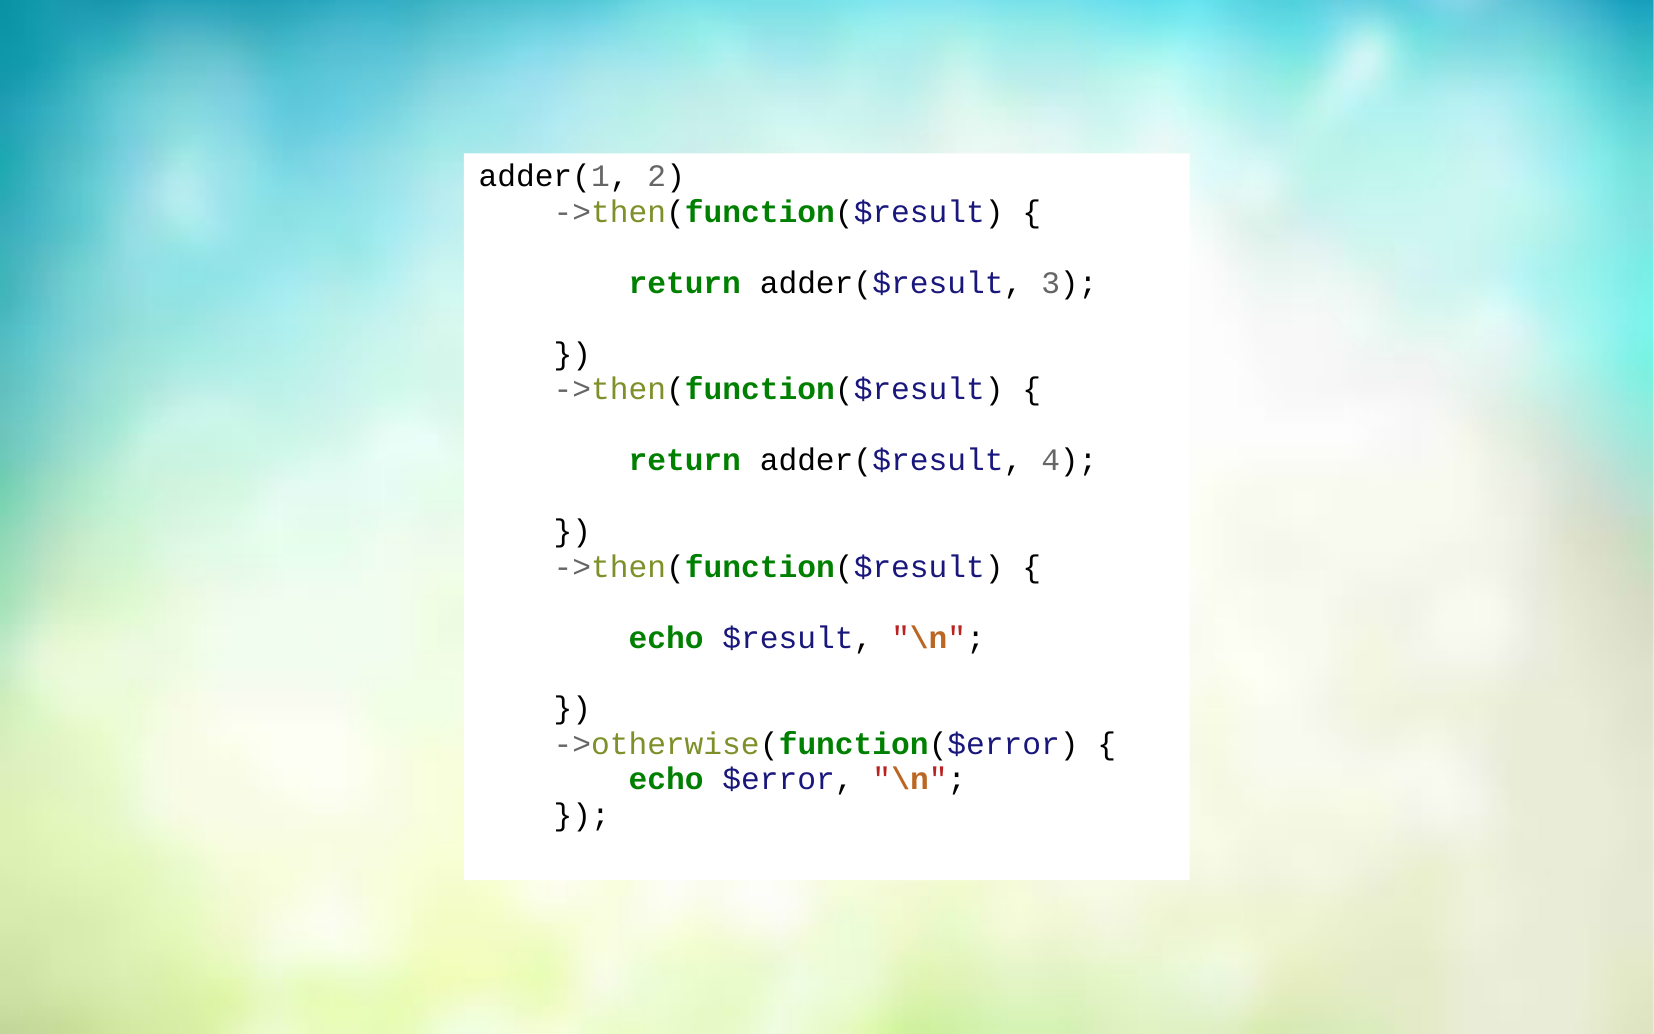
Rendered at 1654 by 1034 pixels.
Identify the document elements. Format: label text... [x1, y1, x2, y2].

picture [0, 0, 1654, 1034]
text_box adder(1, 2) ->then(function($result) { return adder($result, 3); }) ->then(function($result) { return adder($result, 4); }) ->then(function($result) { echo $result, "\n"; }) ->otherwise(function($error) { echo $error, "\n"; }); [463, 153, 1190, 881]
